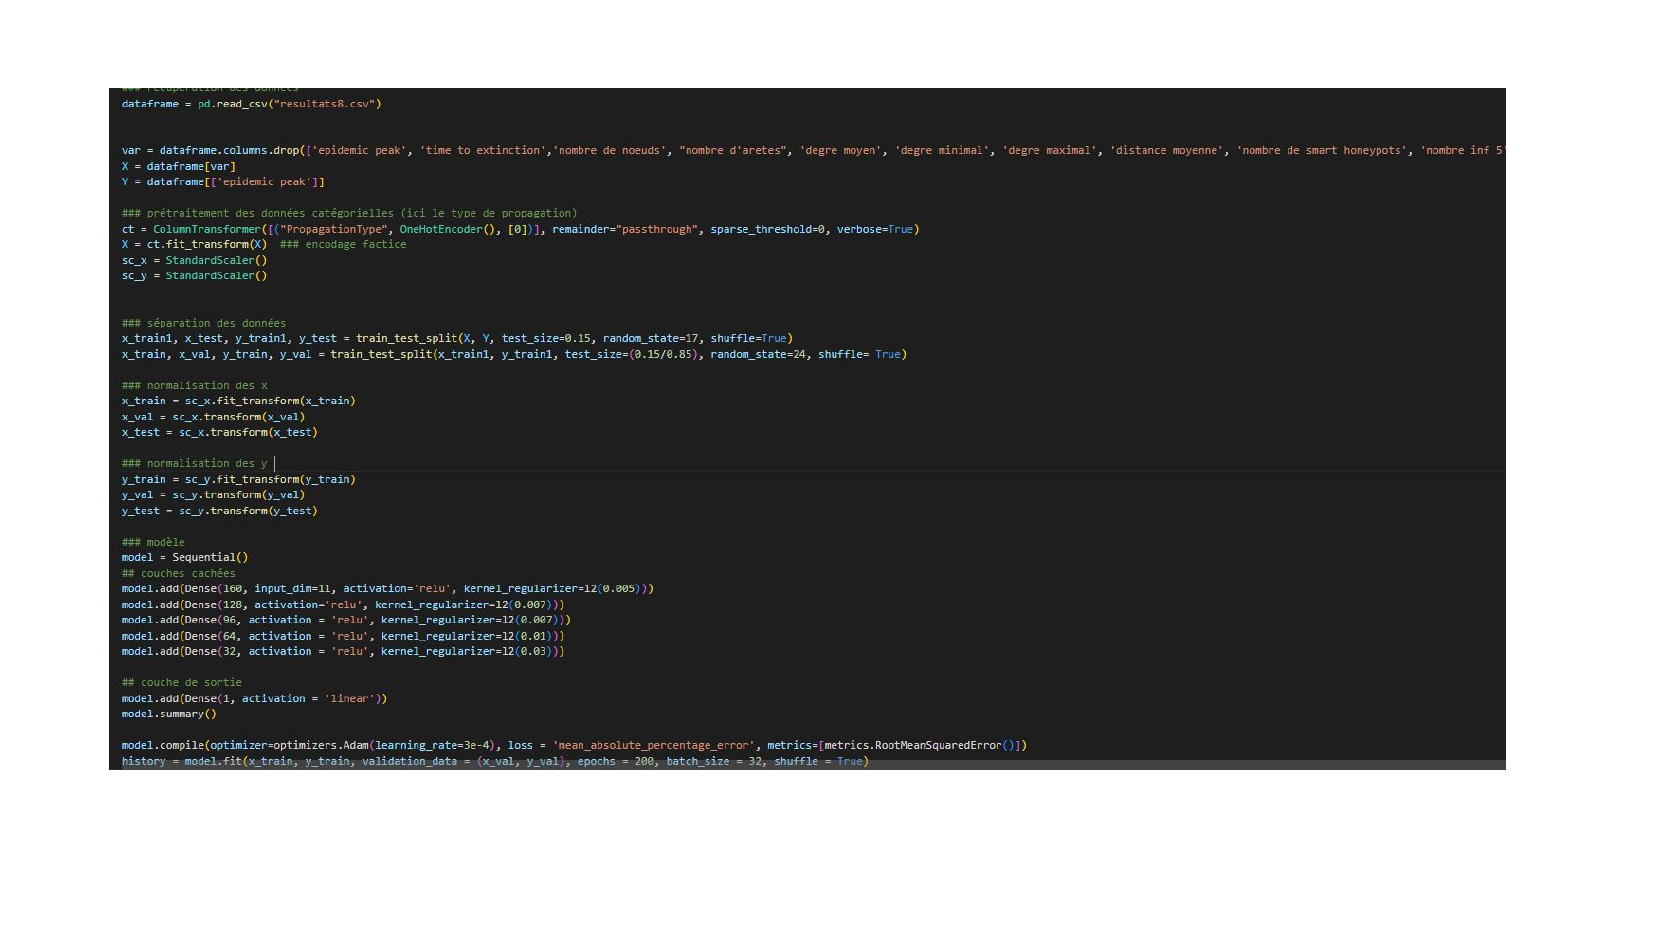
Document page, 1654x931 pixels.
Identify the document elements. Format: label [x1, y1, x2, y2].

picture [109, 88, 1506, 770]
